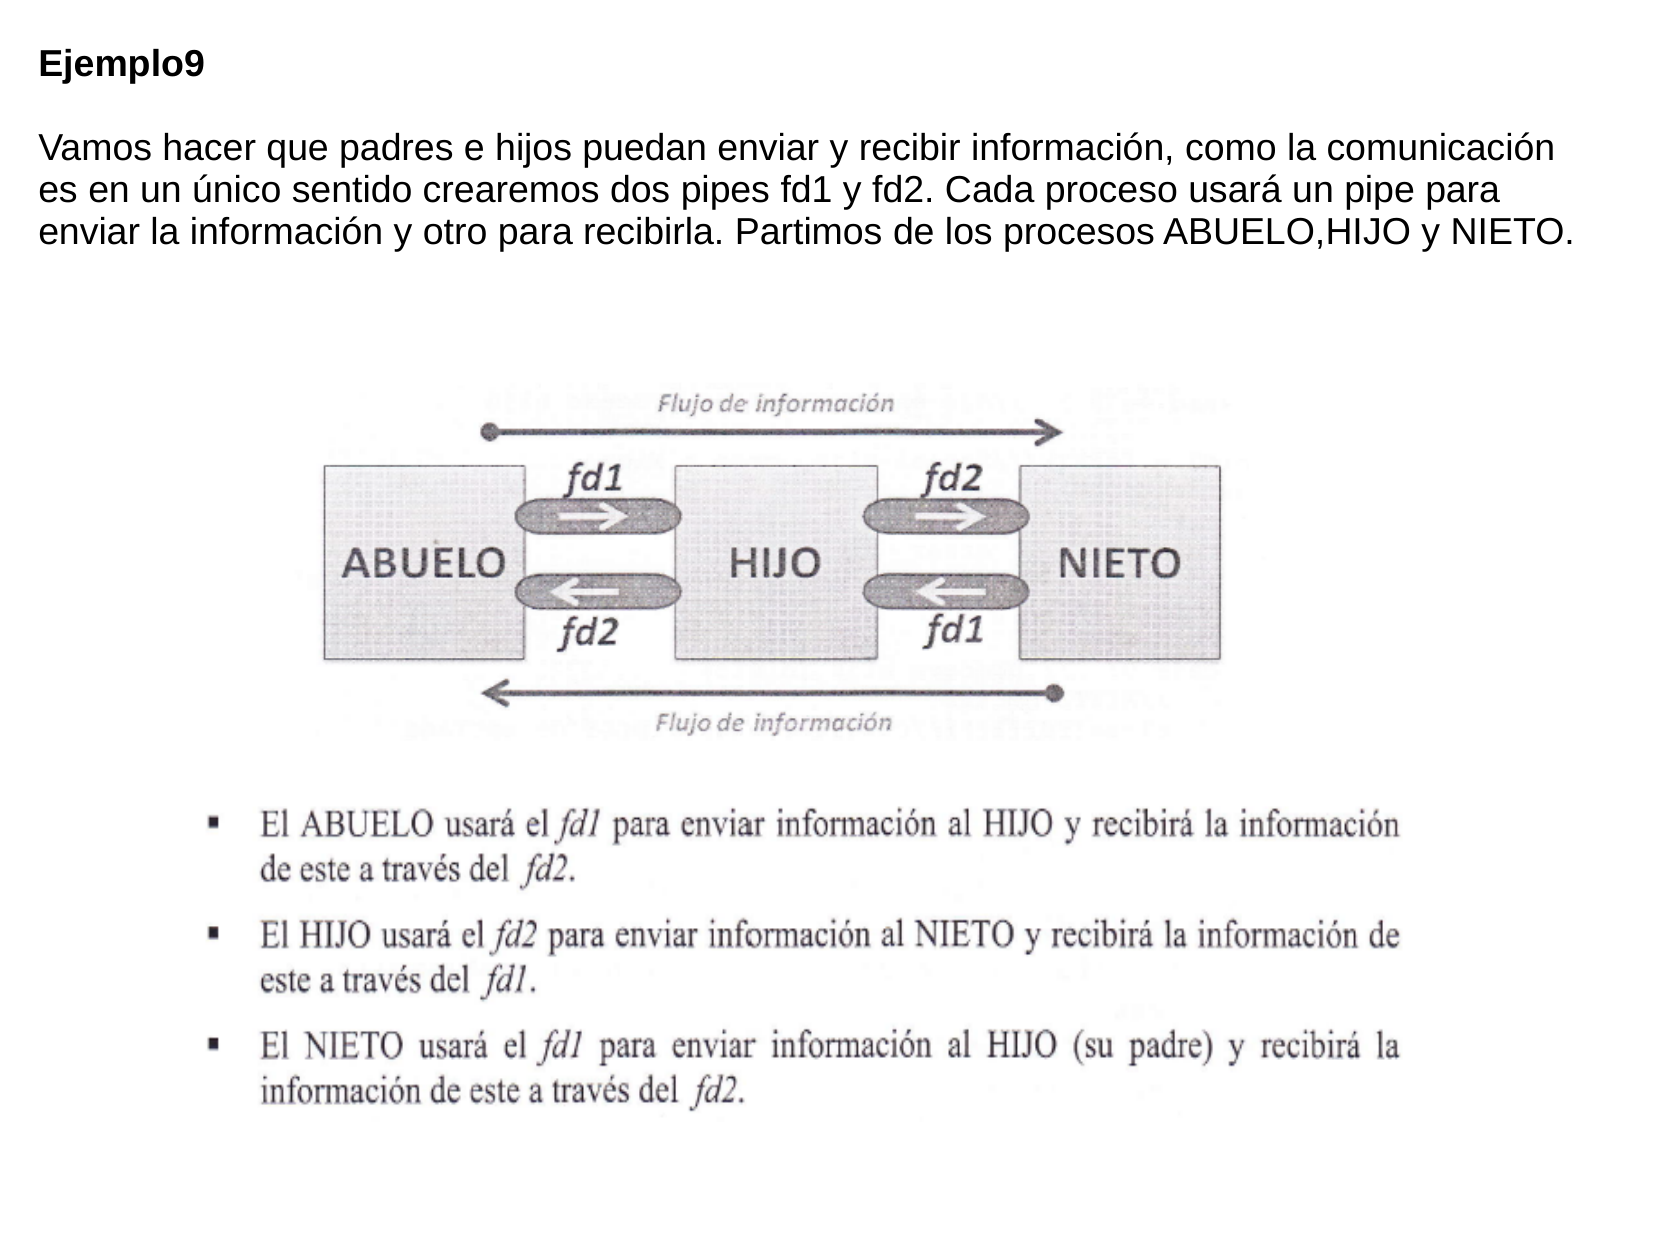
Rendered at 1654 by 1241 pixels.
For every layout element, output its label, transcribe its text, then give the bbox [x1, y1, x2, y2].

text_box Ejemplo9 Vamos hacer que padres e hijos puedan enviar y recibir información, como la comunicación es en un único sentido crearemos dos pipes fd1 y fd2. Cada proceso usará un pipe para enviar la información y otro para recibirla. Partimos de los procesos ABUELO,HIJO y NIETO. [23, 35, 1607, 262]
picture [236, 342, 1288, 744]
picture [177, 803, 1430, 1123]
